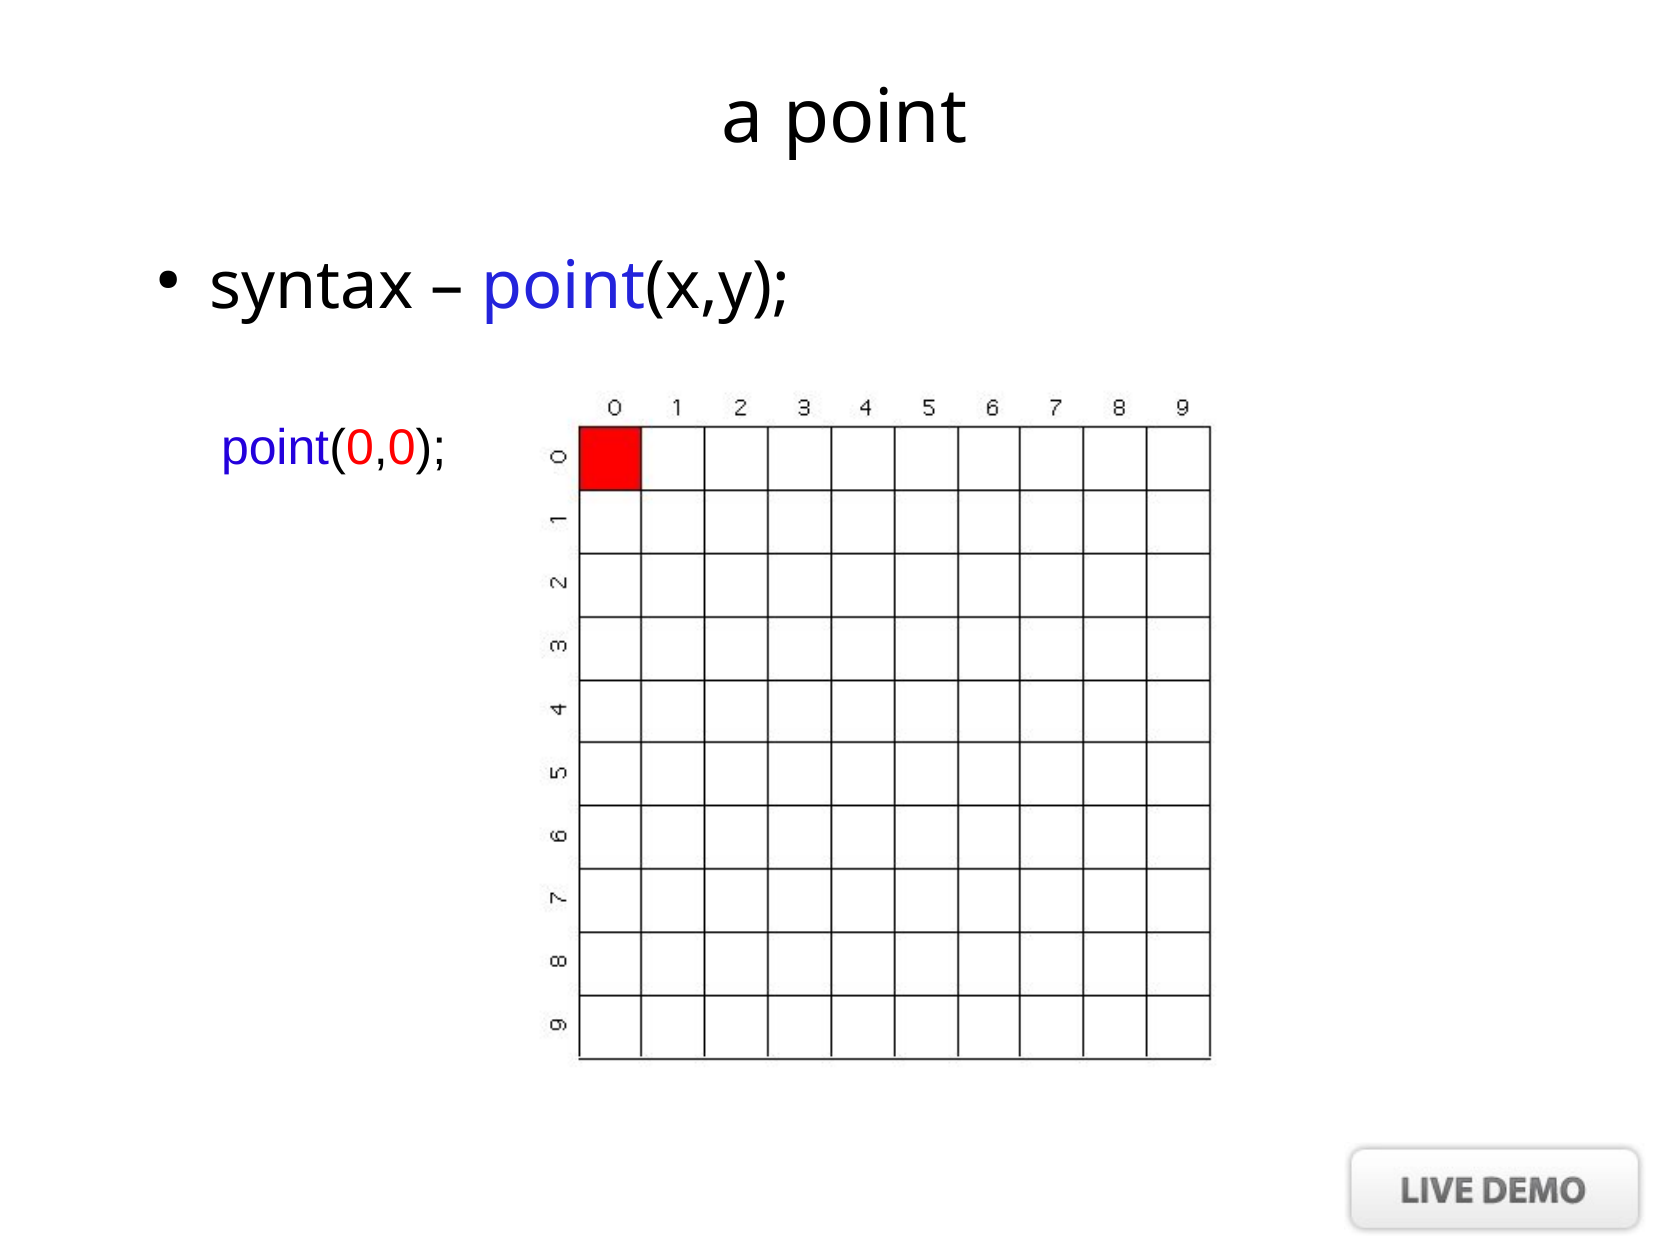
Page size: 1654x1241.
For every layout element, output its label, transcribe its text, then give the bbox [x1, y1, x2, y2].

title a point [124, 8, 1530, 216]
text_box point(0,0); [206, 406, 462, 483]
picture [512, 363, 1243, 1093]
picture [1344, 1142, 1646, 1236]
list syntax – point(x,y); [124, 234, 1530, 979]
